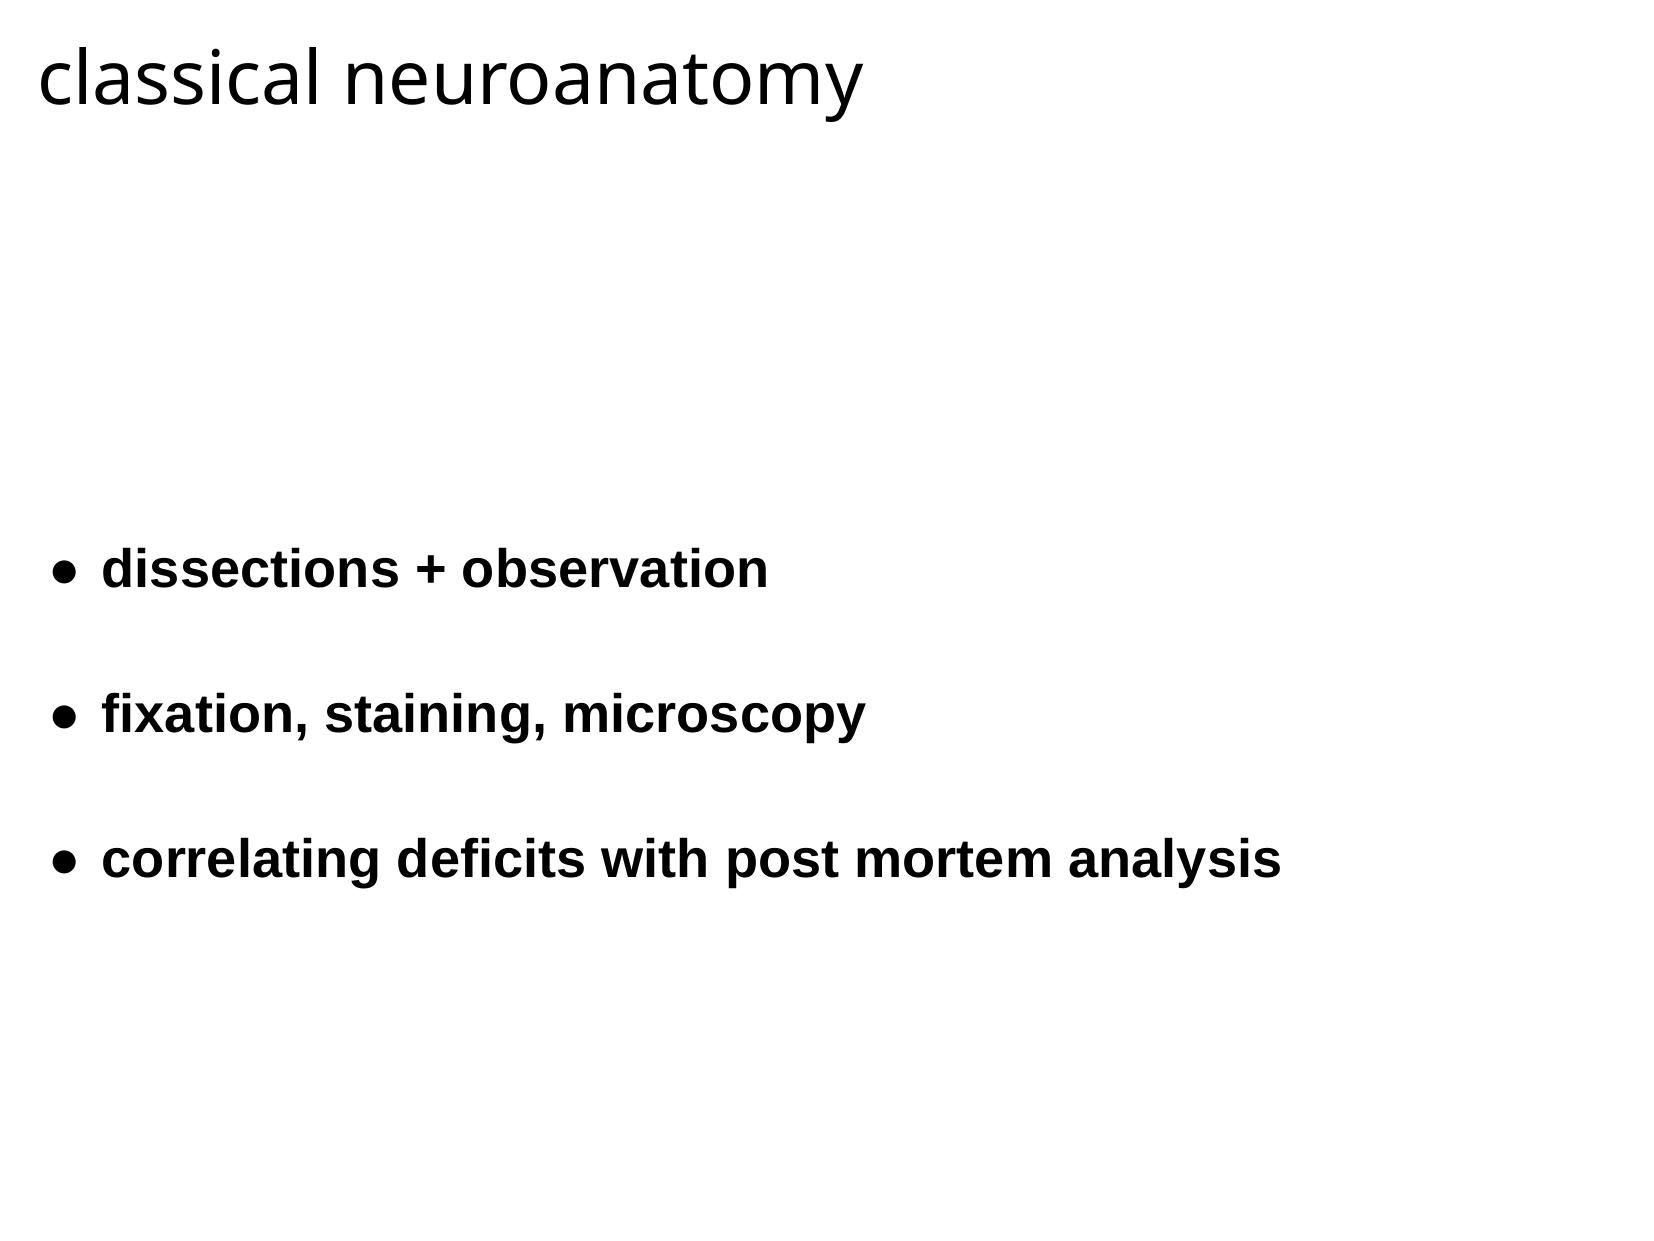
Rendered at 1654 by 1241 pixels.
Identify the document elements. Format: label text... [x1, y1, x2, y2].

list dissections + observation fixation, staining, microscopy correlating deficits with post mortem analysis [30, 187, 1654, 1241]
title classical neuroanatomy [37, 0, 1613, 151]
